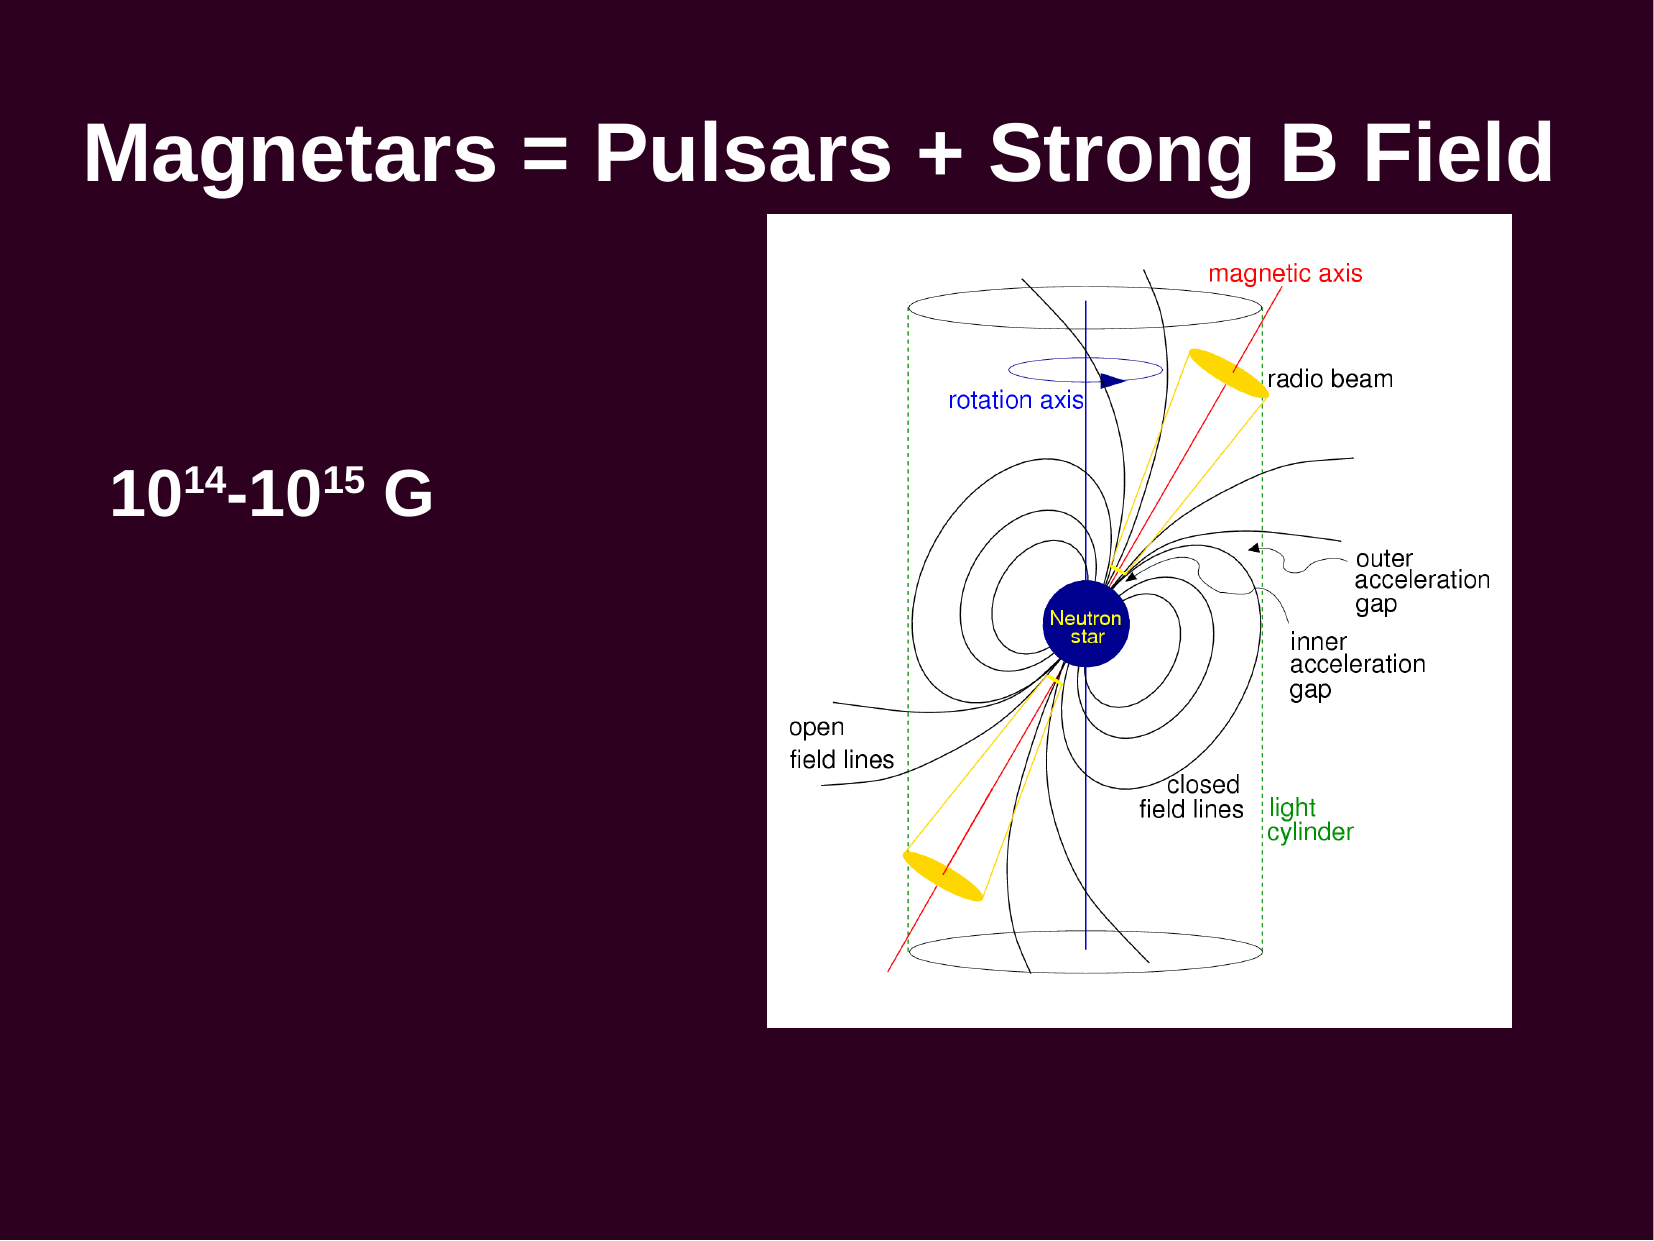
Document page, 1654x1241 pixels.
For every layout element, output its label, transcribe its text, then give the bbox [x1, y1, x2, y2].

title Magnetars = Pulsars + Strong B Field [82, 49, 1571, 257]
text_box 1014-1015 G [94, 448, 452, 541]
picture [767, 214, 1512, 1028]
